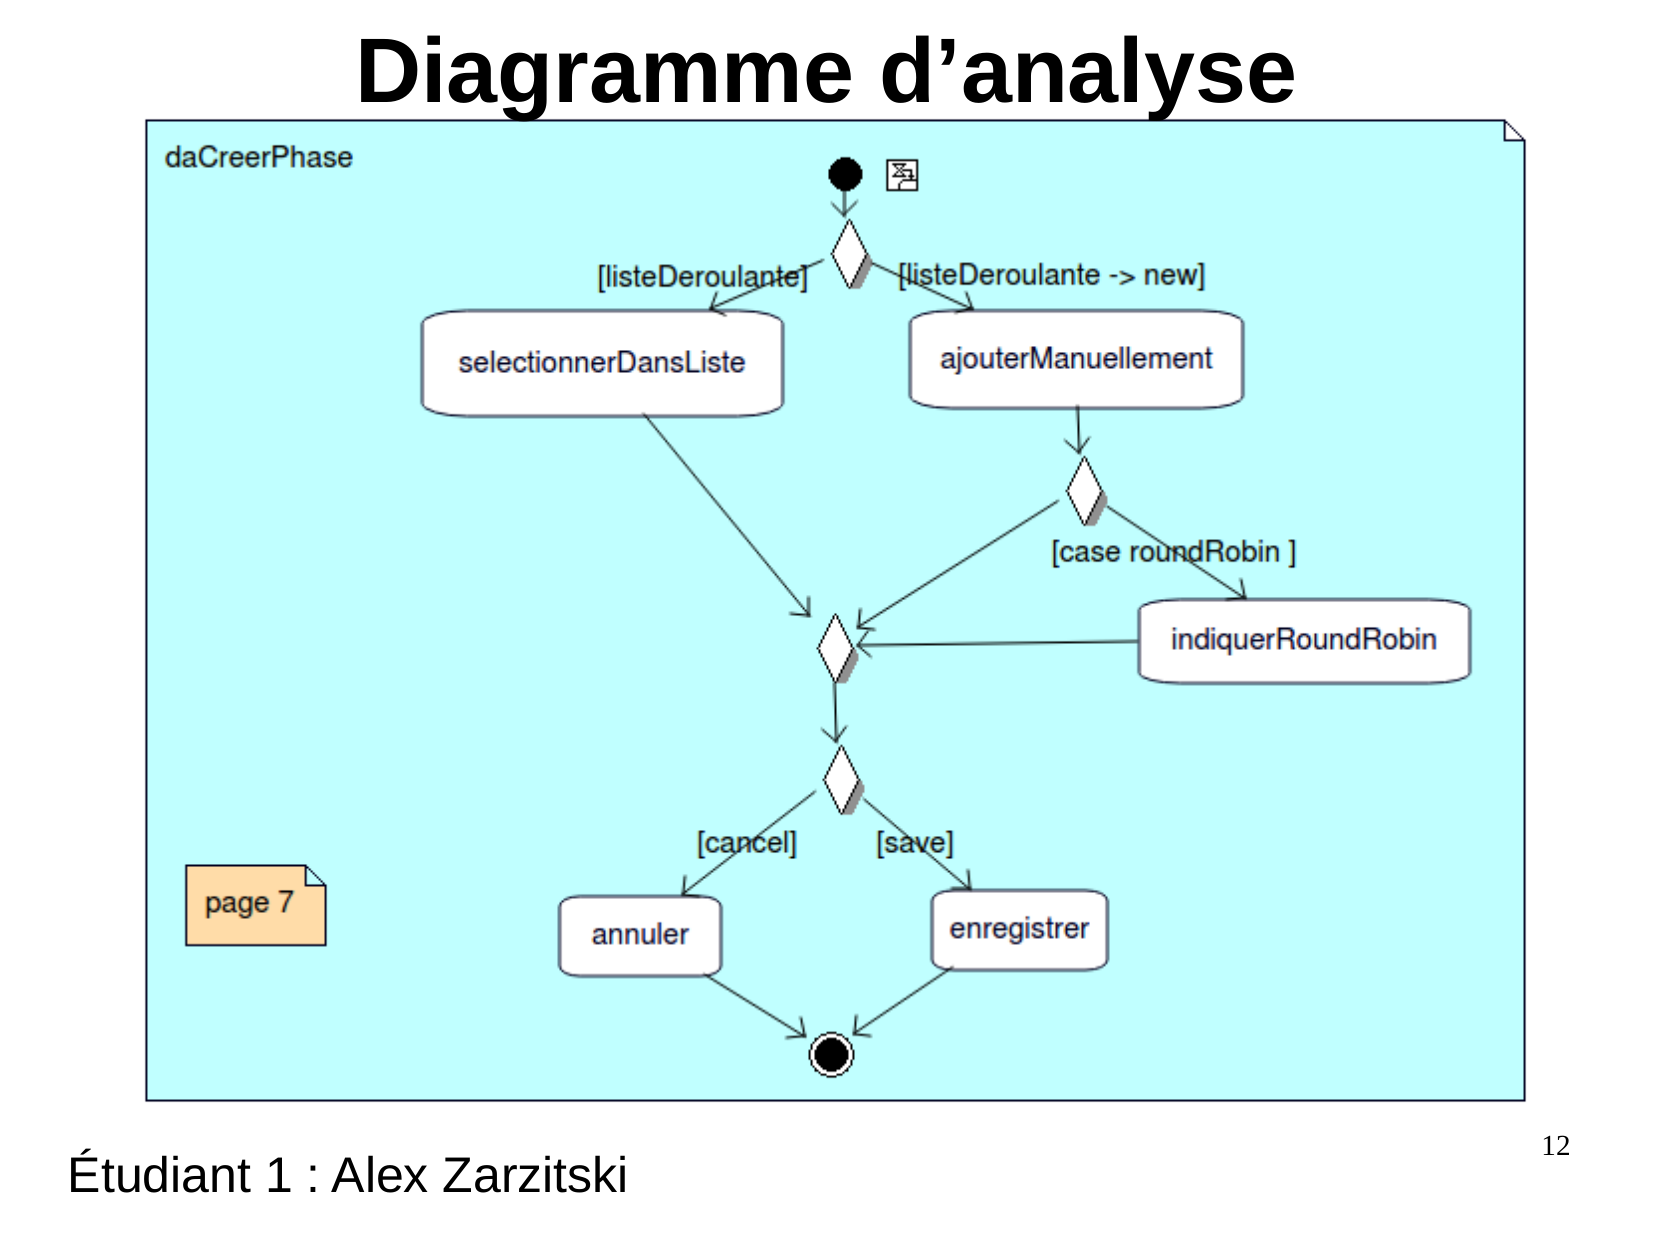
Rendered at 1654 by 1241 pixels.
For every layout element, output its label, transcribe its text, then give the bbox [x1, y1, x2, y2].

picture [118, 174, 1548, 1124]
title Diagramme d’analyse [82, 0, 1571, 174]
text_box Étudiant 1 : Alex Zarzitski [53, 1139, 650, 1211]
